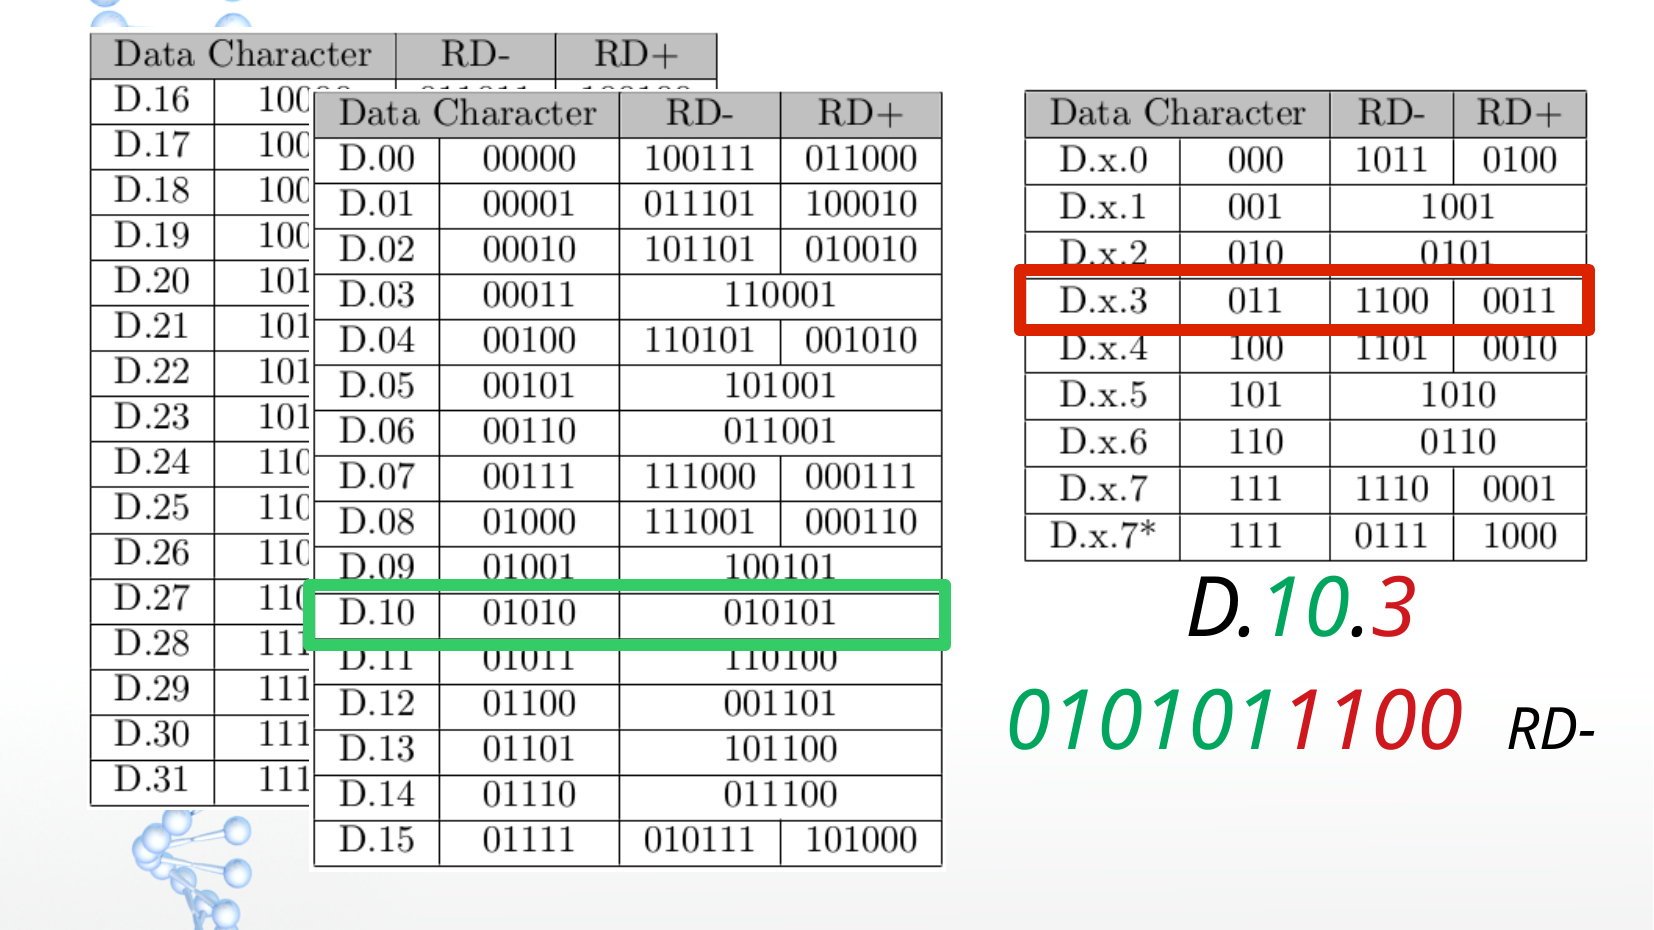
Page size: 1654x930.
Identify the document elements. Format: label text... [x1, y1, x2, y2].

text_box D.10.3 0101011100 RD- [783, 591, 939, 639]
picture [0, 0, 1654, 930]
text_box D.10.3 0101011100 RD- [783, 540, 1653, 901]
